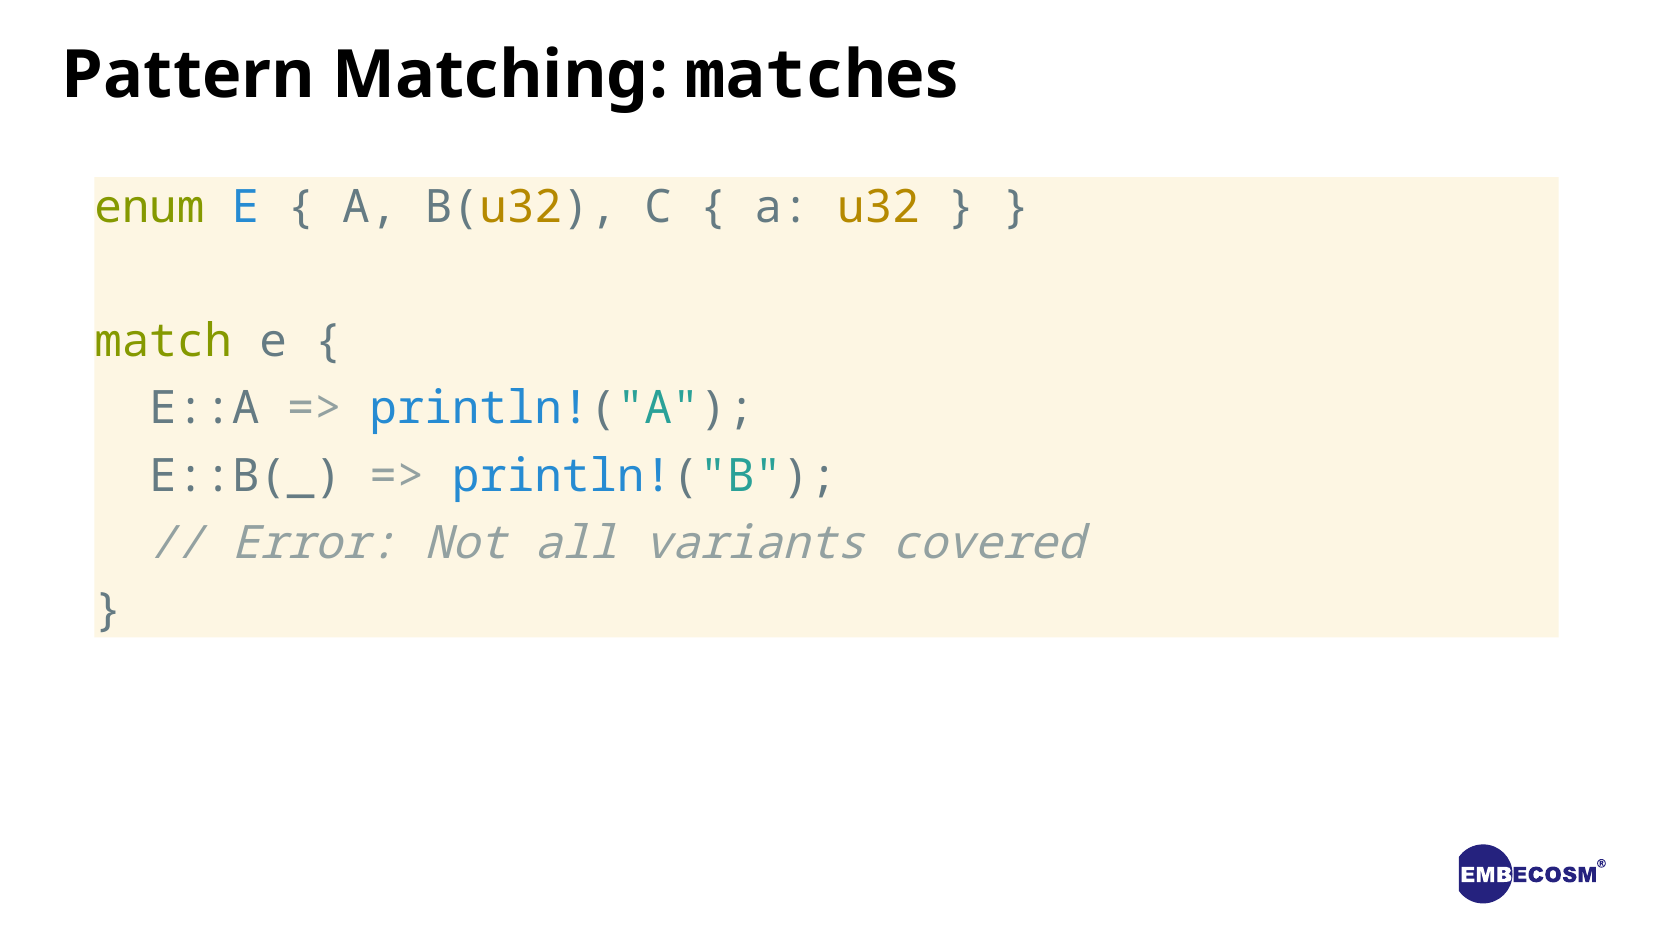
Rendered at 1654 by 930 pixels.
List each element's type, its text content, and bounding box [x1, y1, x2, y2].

title Pattern Matching: matches [47, 26, 1606, 178]
list enum E { A, B(u32), C { a: u32 } } match e { E::A => println!("A"); E::B(_) => println!("B"); // Error: Not all variants covered } [94, 177, 1559, 638]
